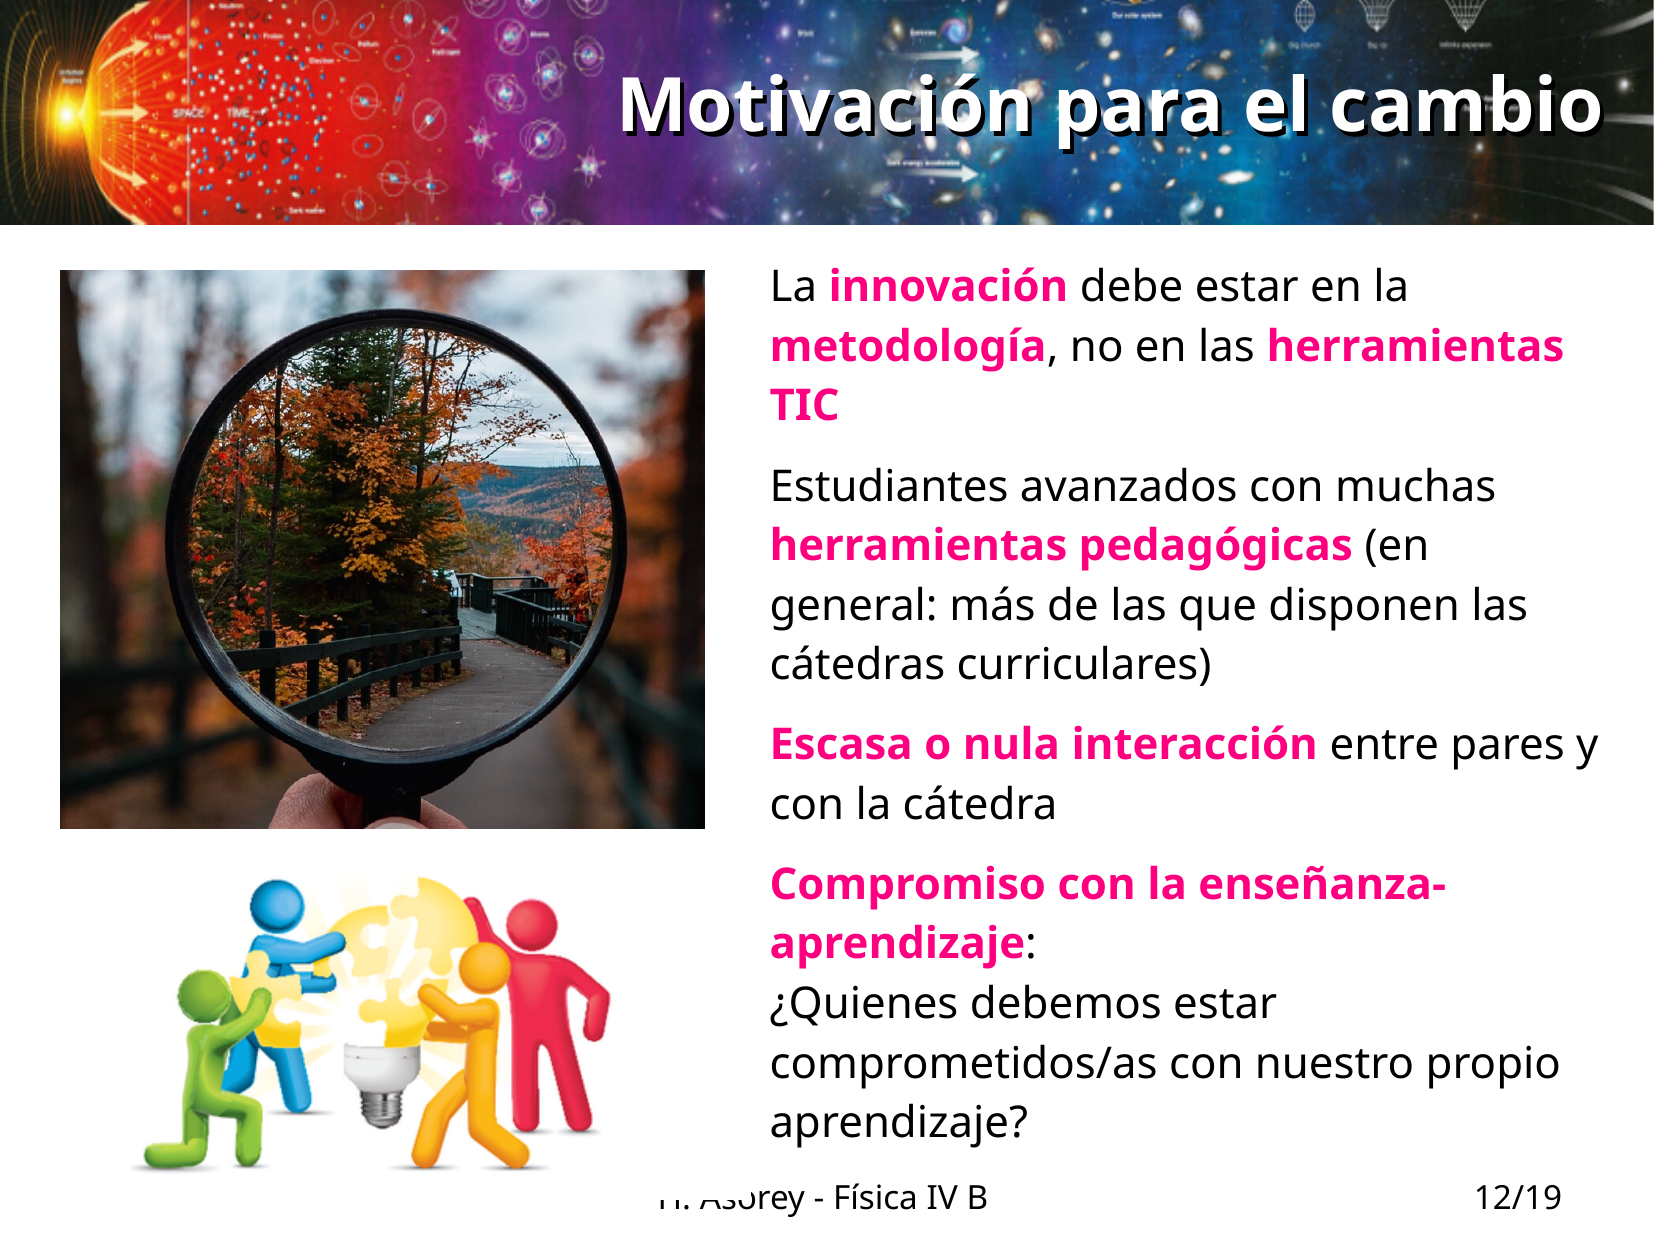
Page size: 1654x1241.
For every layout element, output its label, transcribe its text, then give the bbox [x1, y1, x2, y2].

picture [60, 270, 706, 829]
list La innovación debe estar en la metodología, no en las herramientas TIC Estudiantes avanzados con muchas herramientas pedagógicas (en general: más de las que disponen las cátedras curriculares) Escasa o nula interacción entre pares y con la cátedra Compromiso con la enseñanza-aprendizaje: ¿Quienes debemos estar comprometidos/as con nuestro propio aprendizaje? [720, 255, 1606, 1156]
title Motivación para el cambio [45, 15, 1606, 191]
picture [0, 859, 751, 1201]
picture [0, 0, 1654, 225]
